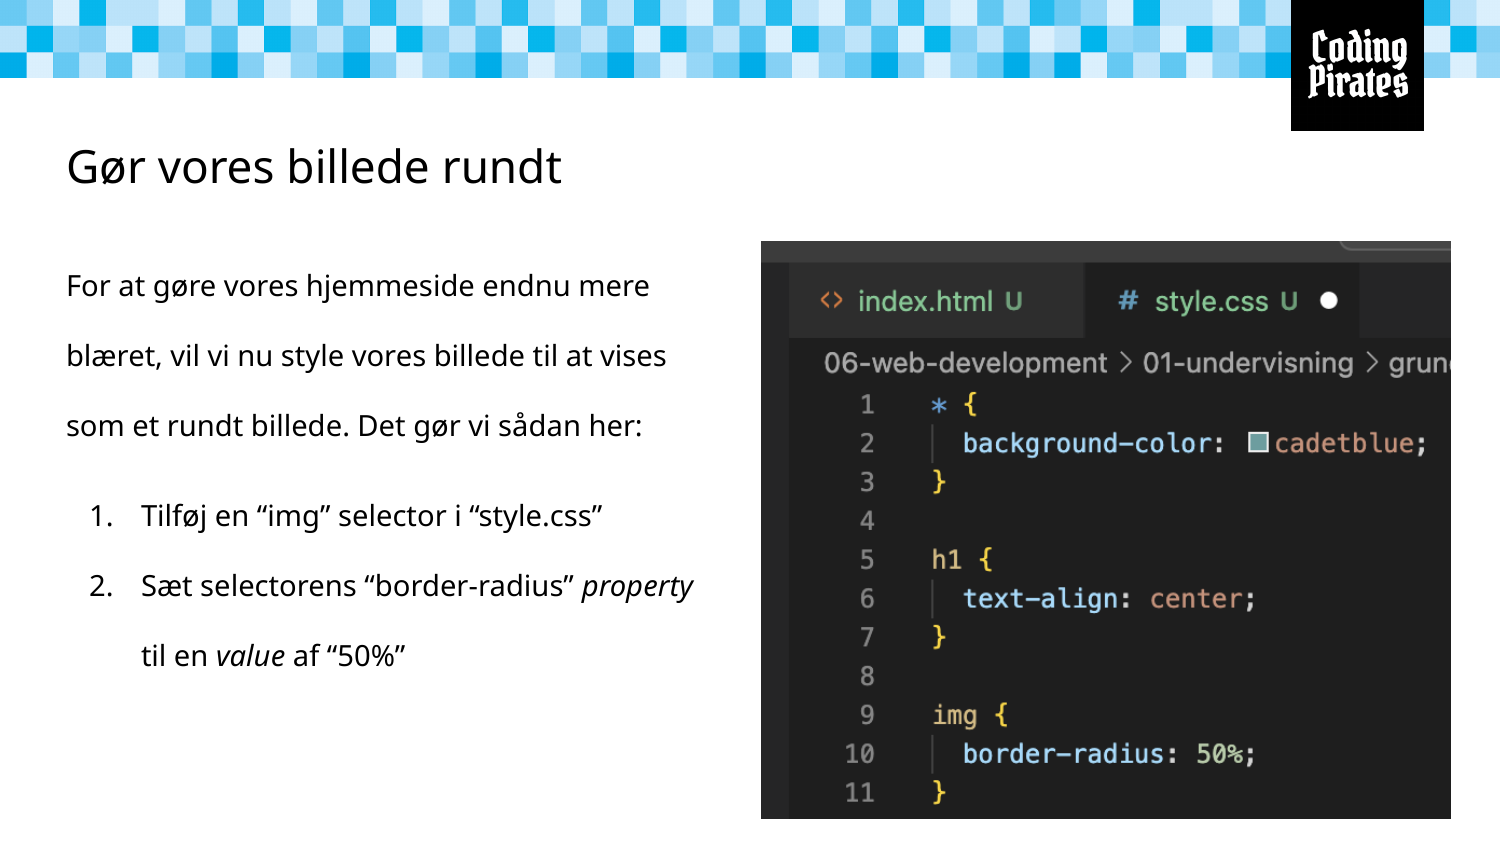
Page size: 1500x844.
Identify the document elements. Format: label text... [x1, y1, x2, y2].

title Gør vores billede rundt [51, 123, 1223, 217]
picture [0, 0, 1056, 78]
list For at gøre vores hjemmeside endnu mere blæret, vil vi nu style vores billede til at vises som et rundt billede. Det gør vi sådan her: Tilføj en “img” selector i “style.css” Sæt selectorens “border-radius” property til en value af “50%” [51, 216, 737, 800]
picture [761, 241, 1451, 819]
picture [1291, 0, 1424, 131]
